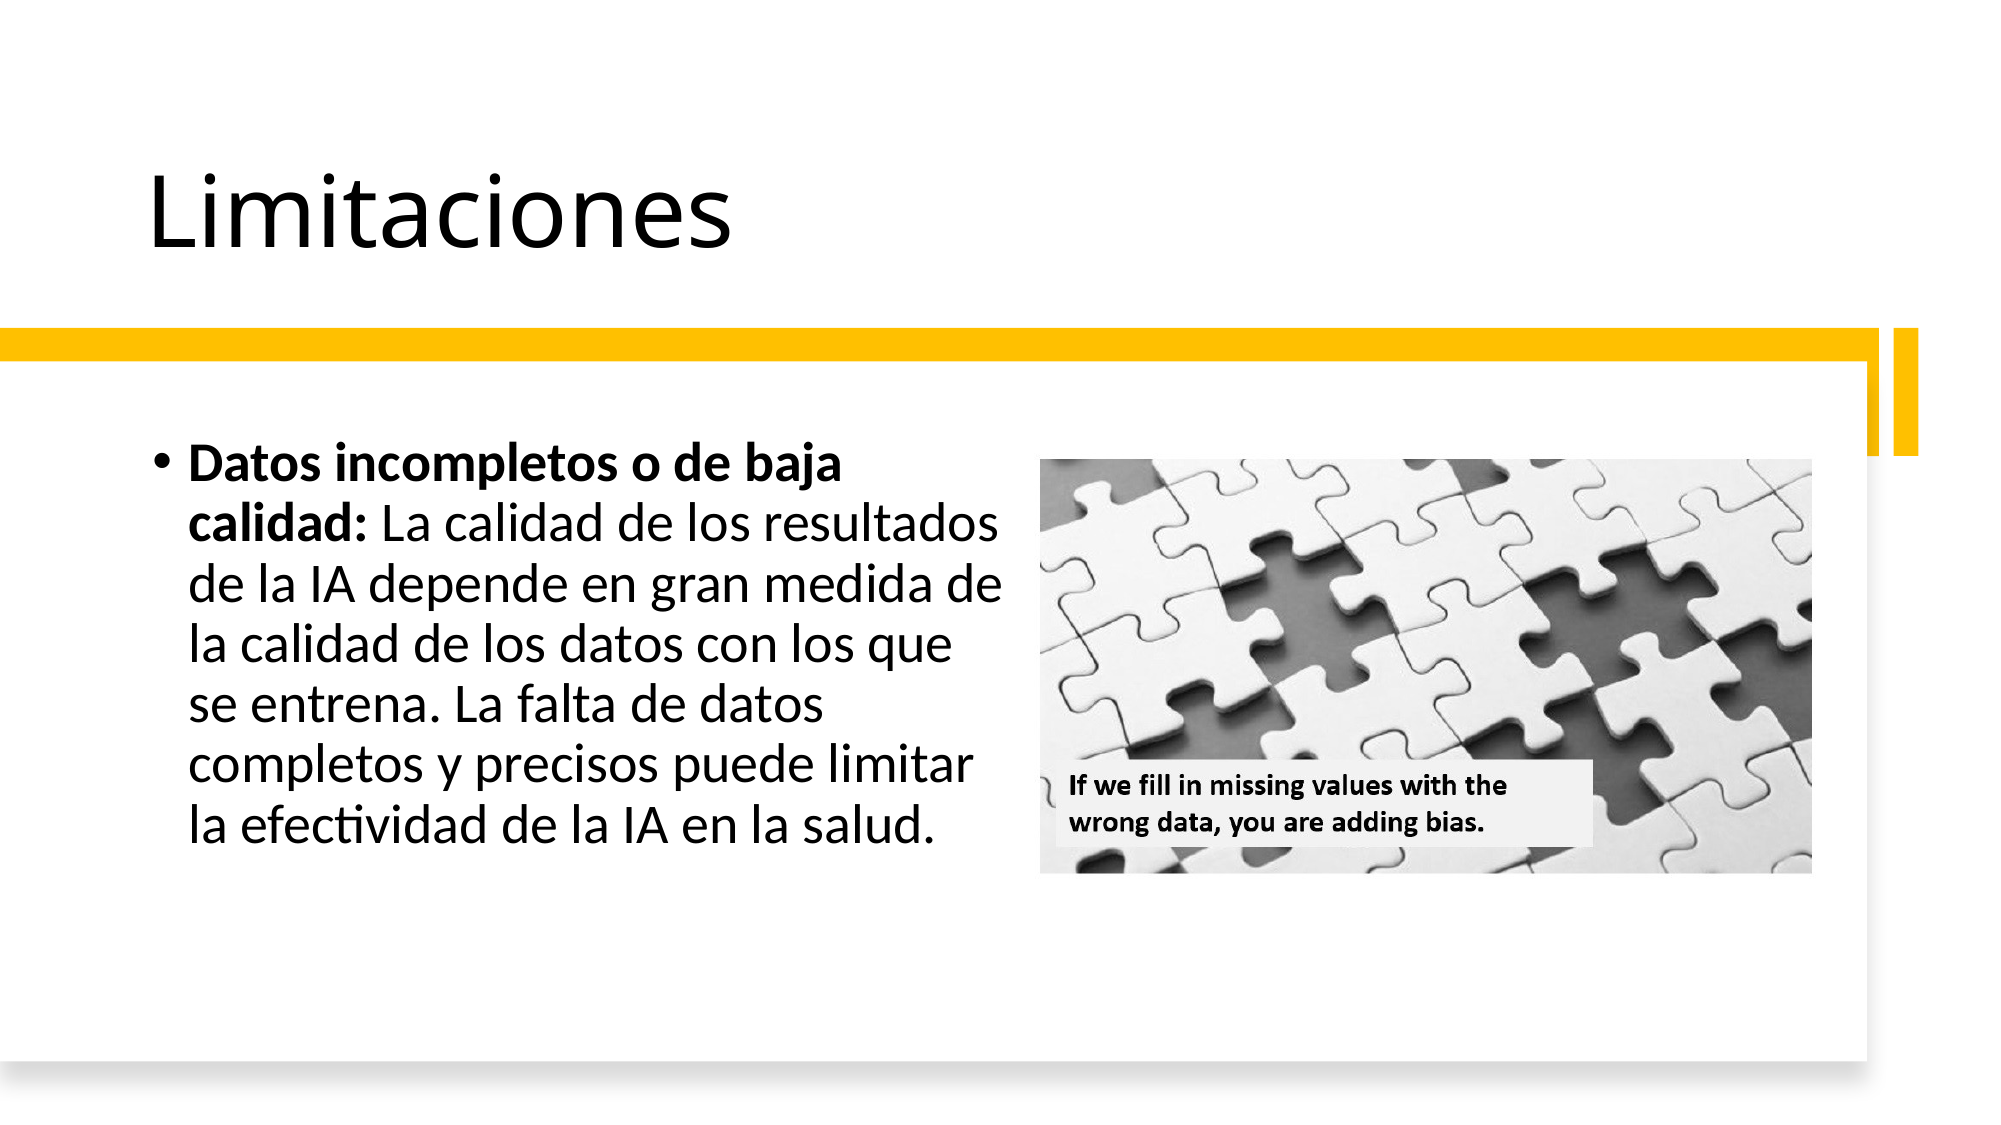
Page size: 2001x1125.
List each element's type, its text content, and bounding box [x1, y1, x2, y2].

picture [1034, 453, 1819, 881]
list Datos incompletos o de baja calidad: La calidad de los resultados de la IA depende en gran medida de la calidad de los datos con los que se entrena. La falta de datos completos y precisos puede limitar la efectividad de la IA en la salud. [137, 425, 1020, 909]
title Limitaciones [130, 63, 1782, 277]
text_box [1893, 327, 1919, 456]
text_box [0, 327, 1879, 1062]
